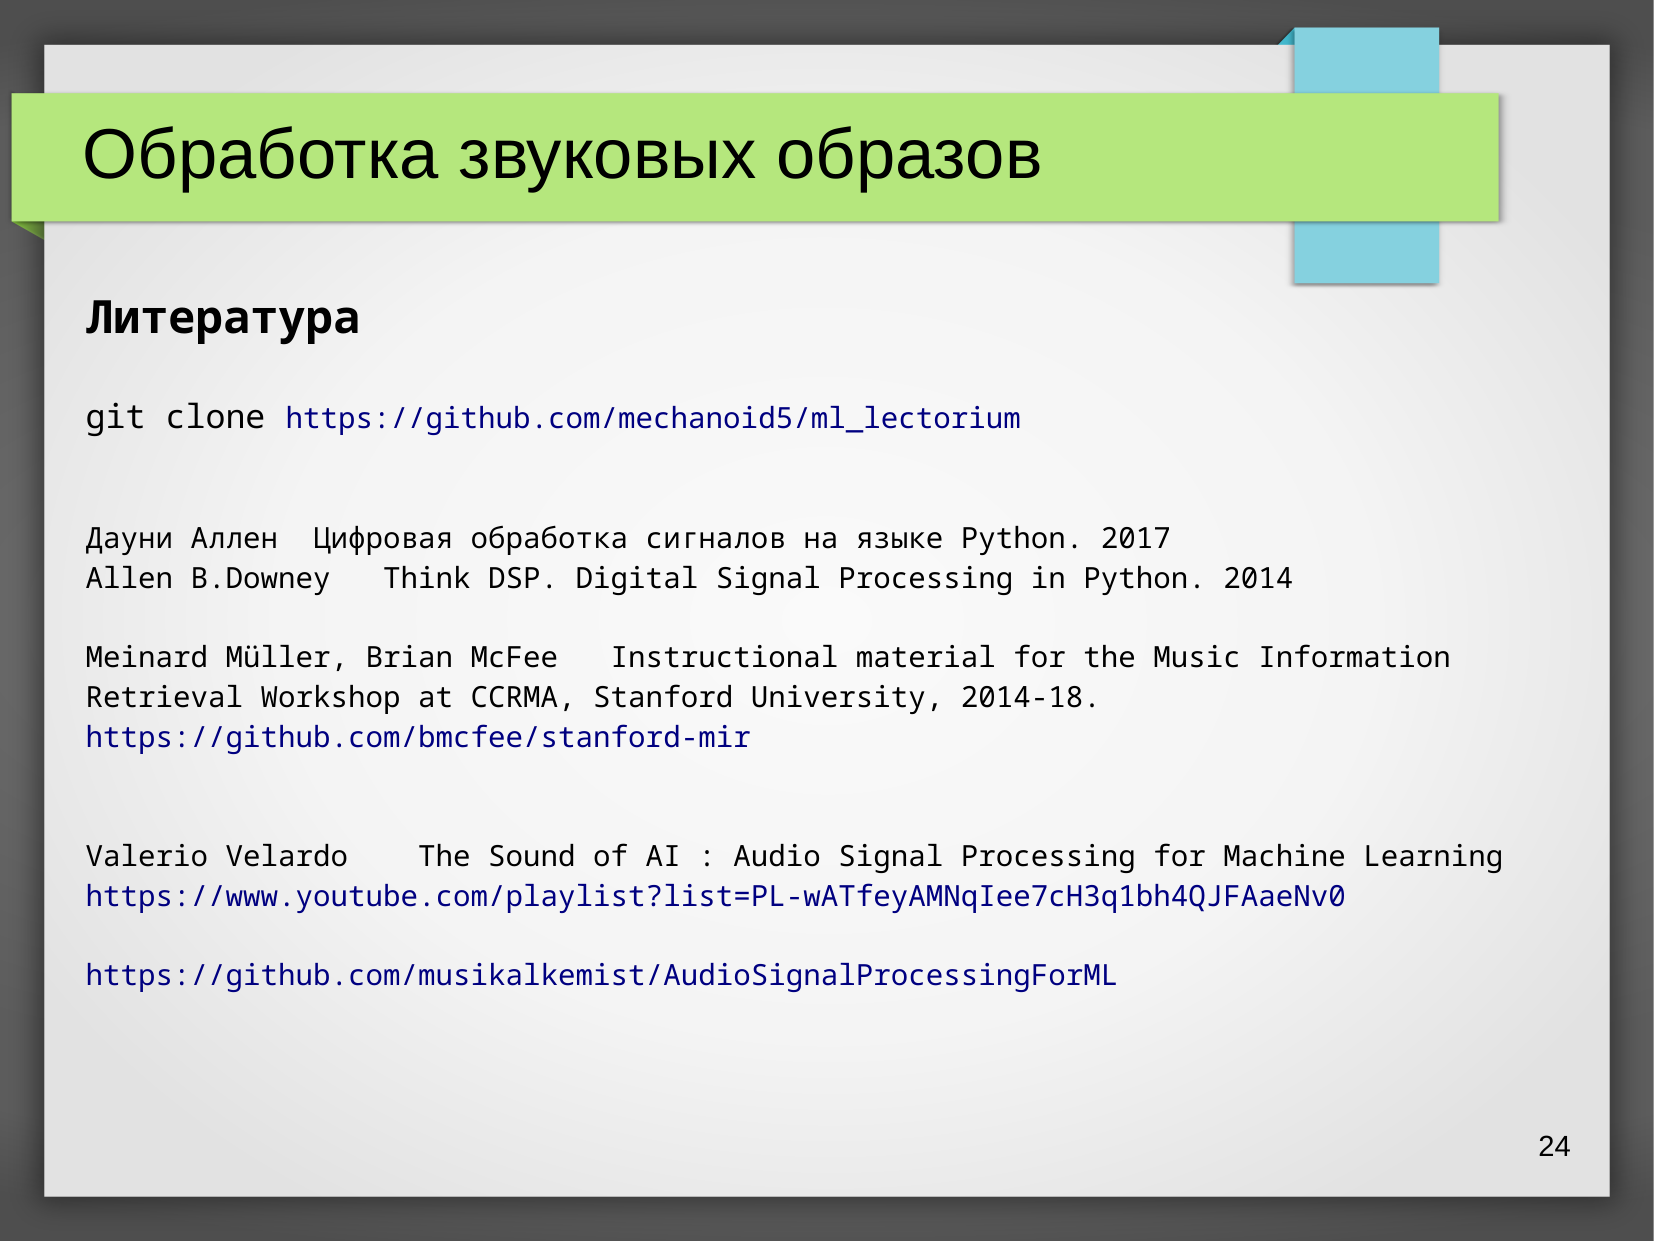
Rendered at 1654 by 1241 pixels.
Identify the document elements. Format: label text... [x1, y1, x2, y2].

title Обработка звуковых образов [82, 113, 1406, 194]
text_box Литература git clone https://github.com/mechanoid5/ml_lectorium Дауни Аллен Цифровая обработка сигналов на языке Python. 2017 Allen B.Downey Think DSP. Digital Signal Processing in Python. 2014 Meinard Müller, Brian McFee Instructional material for the Music Information Retrieval Workshop at CCRMA, Stanford University, 2014-18. https://github.com/bmcfee/stanford-mir Valerio Velardo The Sound of AI : Audio Signal Processing for Machine Learning https://www.youtube.com/playlist?list=PL-wATfeyAMNqIee7cH3q1bh4QJFAaeNv0 https://github.com/musikalkemist/AudioSignalProcessingForML [70, 277, 1595, 937]
picture [0, 0, 1654, 1241]
